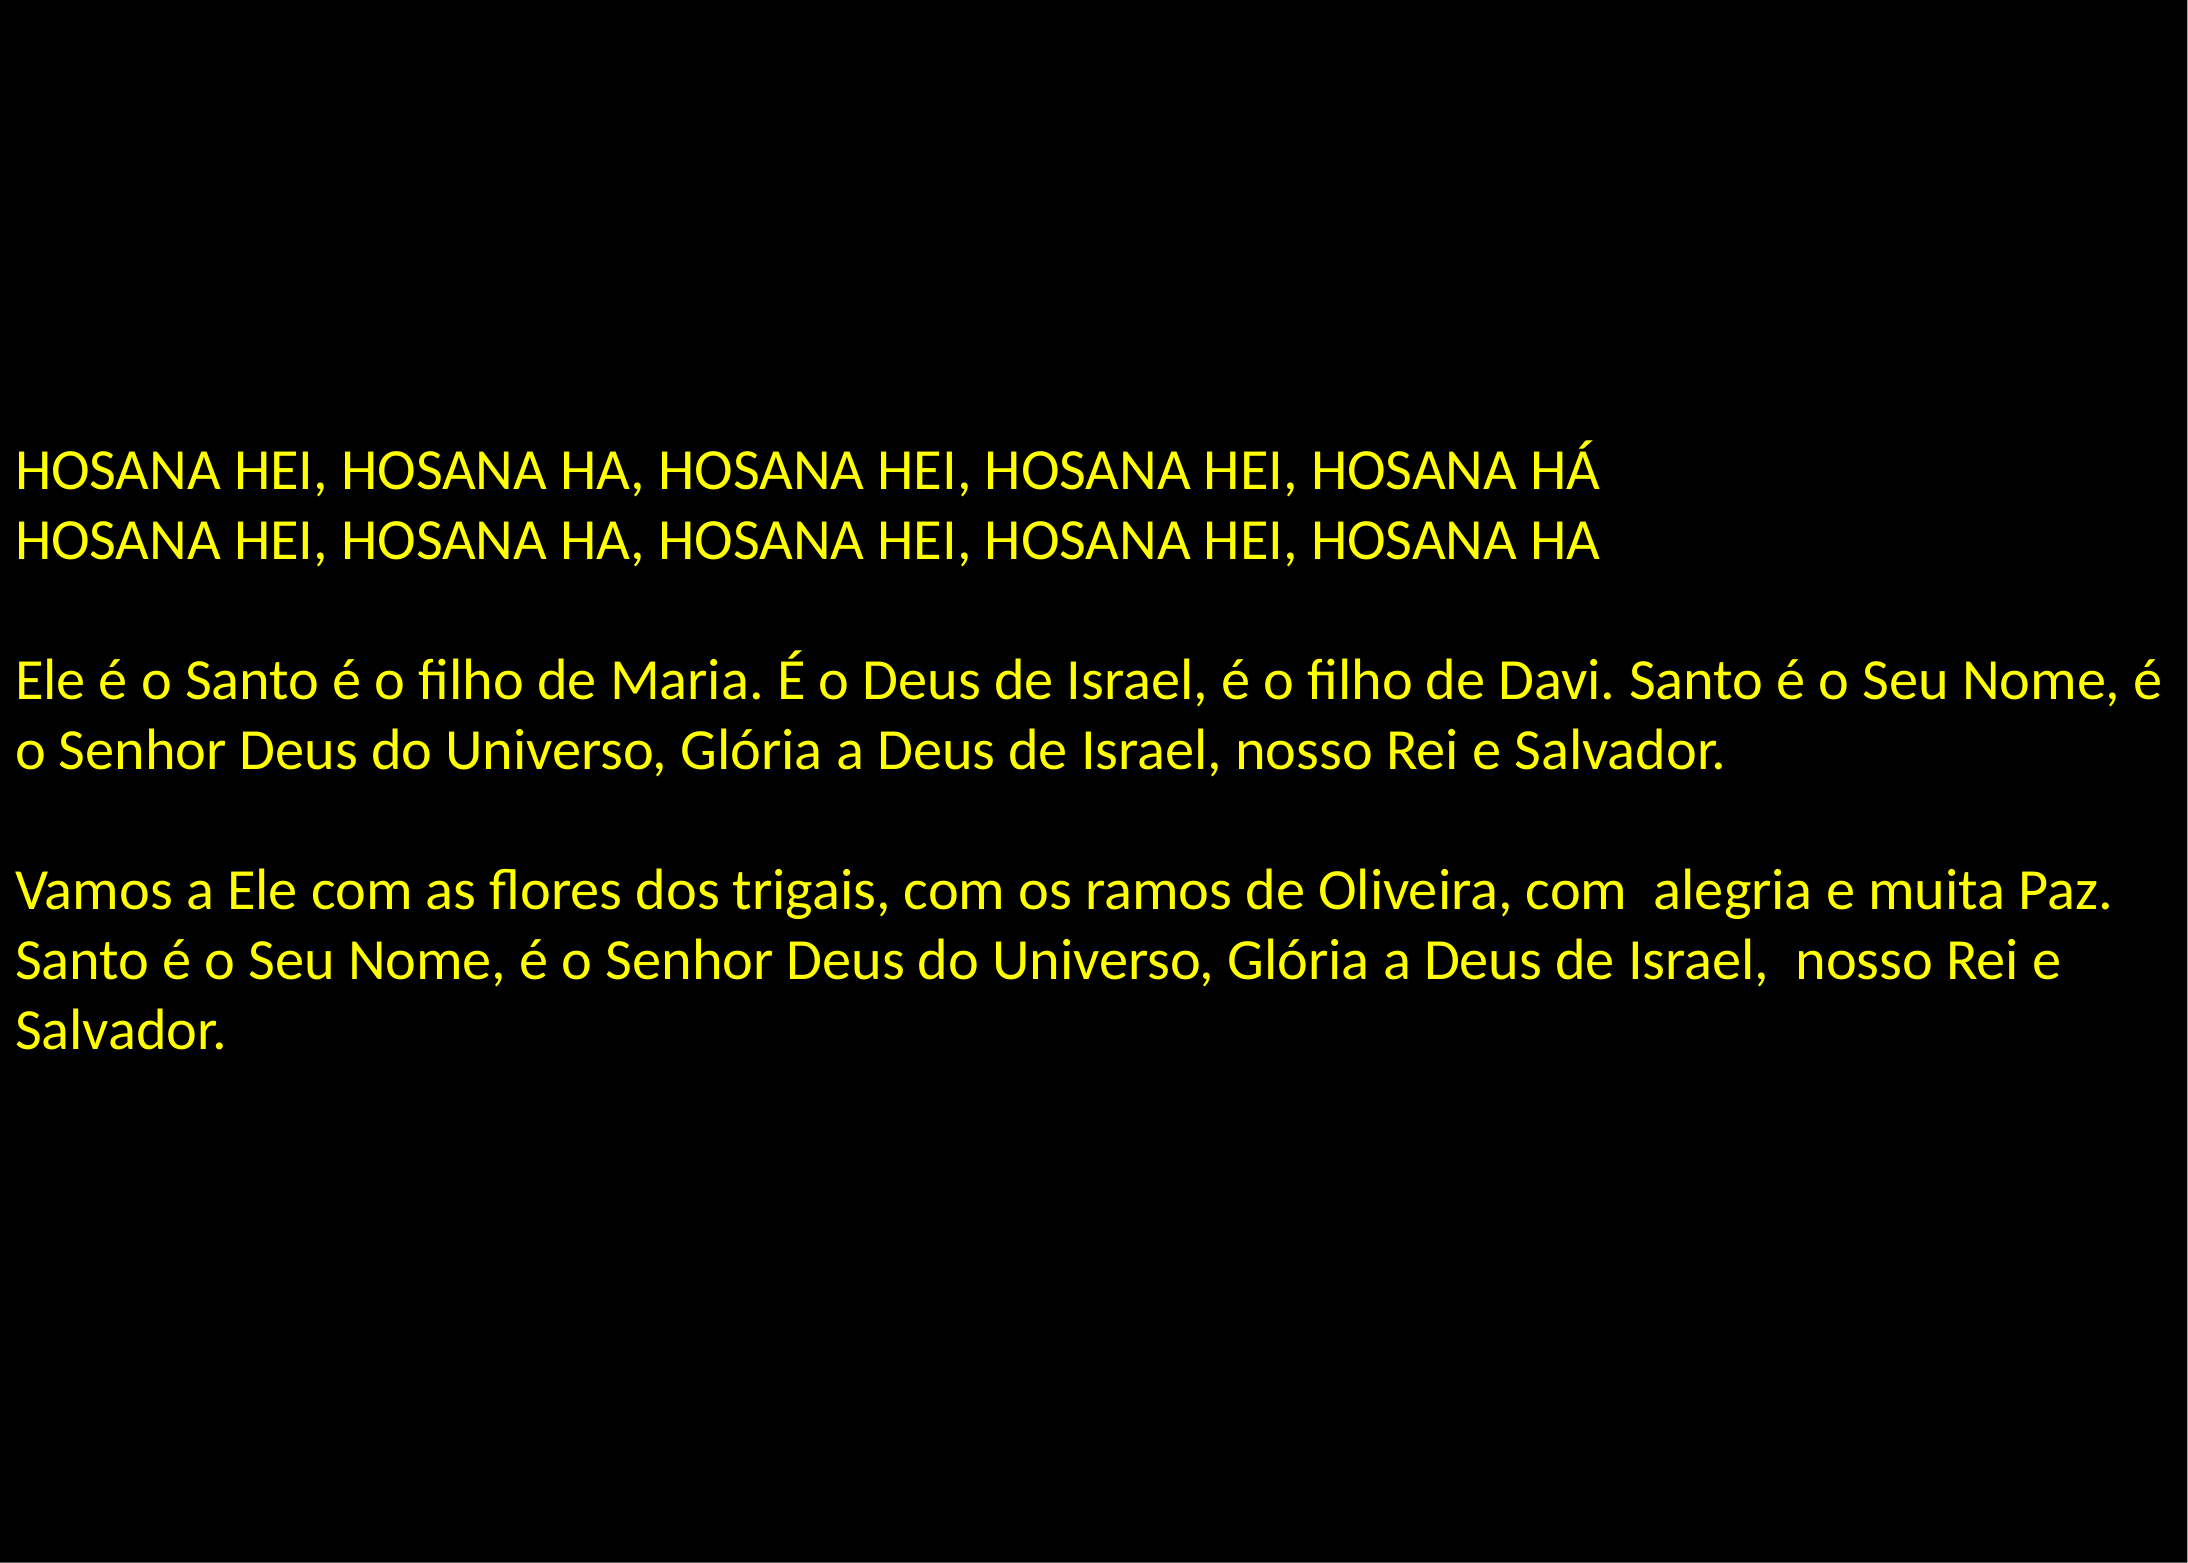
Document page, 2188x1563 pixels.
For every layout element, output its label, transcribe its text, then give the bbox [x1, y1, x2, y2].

title HOSANA HEI, HOSANA HA, HOSANA HEI, HOSANA HEI, HOSANA HÁ HOSANA HEI, HOSANA HA, HOSANA HEI, HOSANA HEI, HOSANA HA Ele é o Santo é o filho de Maria. É o Deus de Israel, é o filho de Davi. Santo é o Seu Nome, é o Senhor Deus do Universo, Glória a Deus de Israel, nosso Rei e Salvador. Vamos a Ele com as flores dos trigais, com os ramos de Oliveira, com alegria e muita Paz. Santo é o Seu Nome, é o Senhor Deus do Universo, Glória a Deus de Israel, nosso Rei e Salvador. [0, 0, 2188, 1563]
